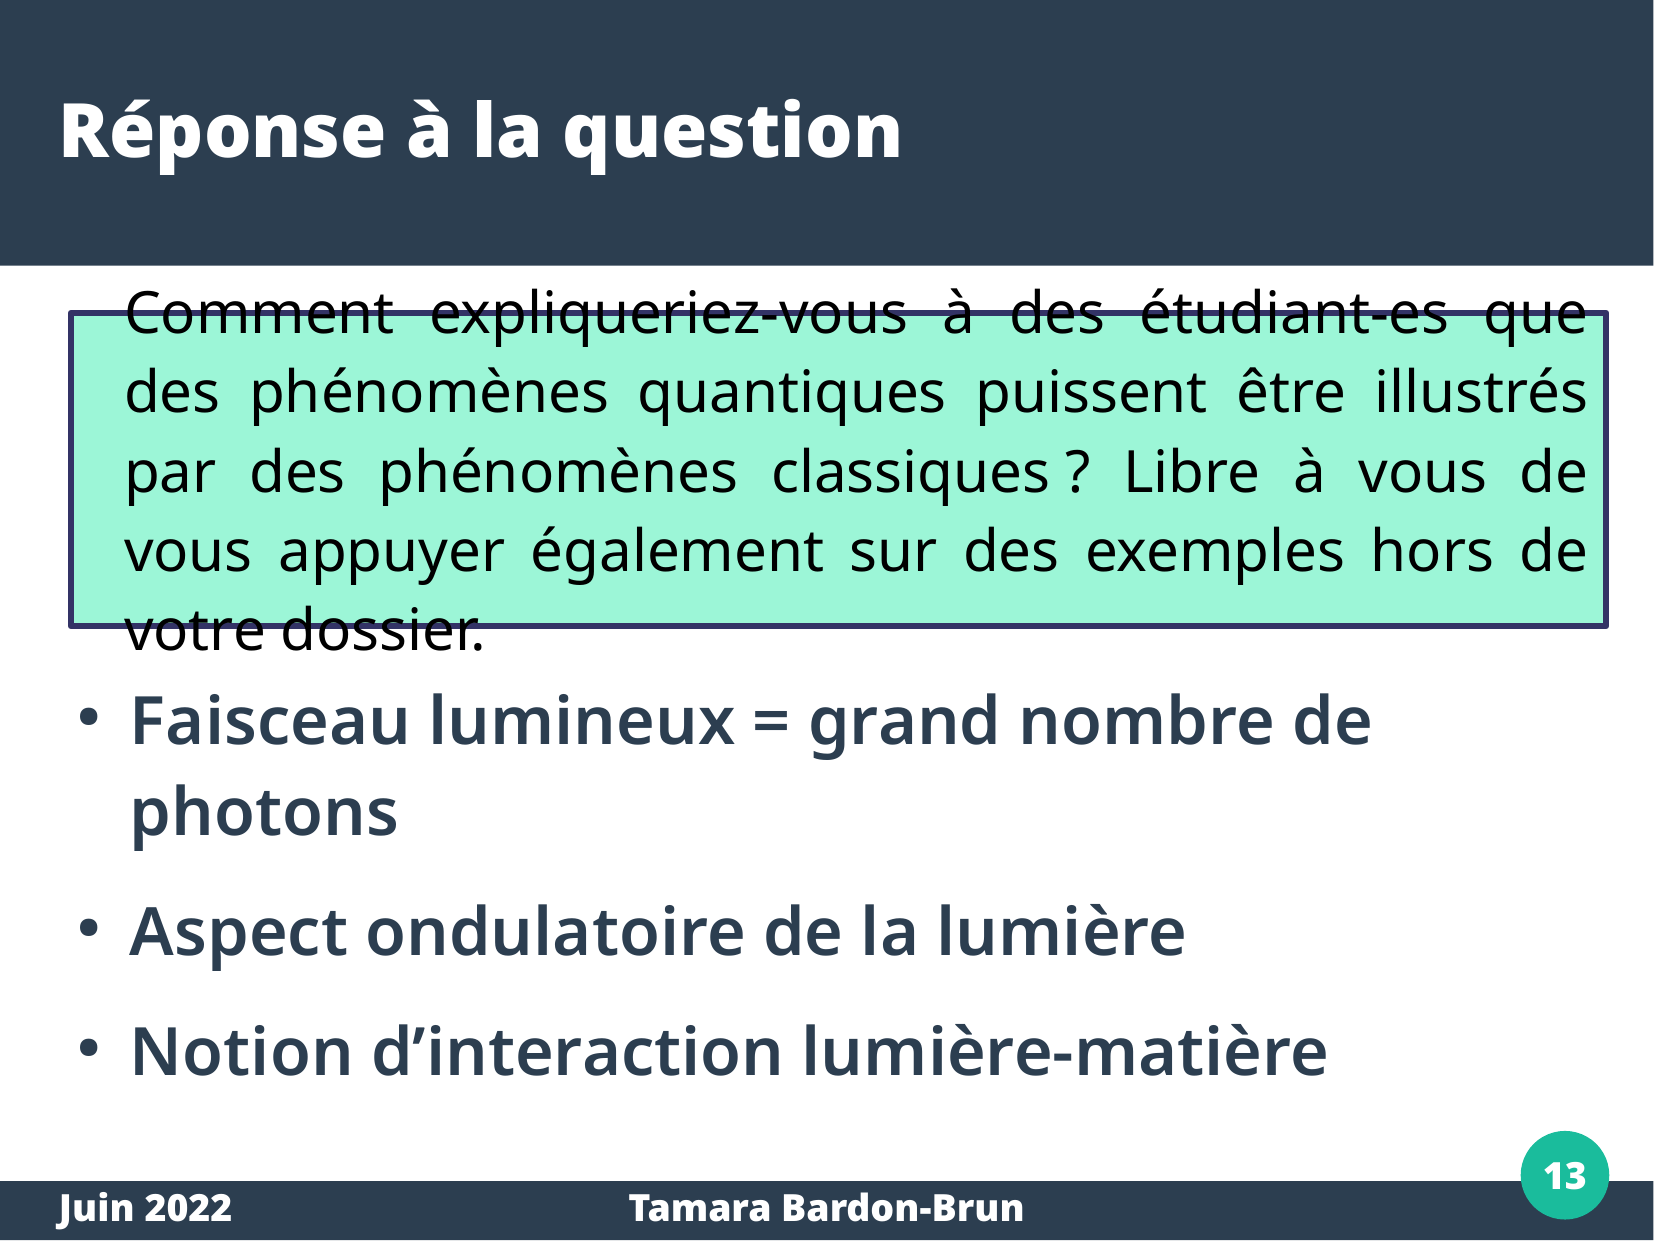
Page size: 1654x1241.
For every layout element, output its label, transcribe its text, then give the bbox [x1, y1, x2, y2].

text_box Comment expliqueriez-vous à des étudiant-es que des phénomènes quantiques puissent être illustrés par des phénomènes classiques ? Libre à vous de vous appuyer également sur des exemples hors de votre dossier. [70, 312, 1607, 626]
title Réponse à la question [59, 49, 1595, 207]
list Faisceau lumineux = grand nombre de photons Aspect ondulatoire de la lumière Notion d’interaction lumière-matière [59, 673, 1595, 1099]
